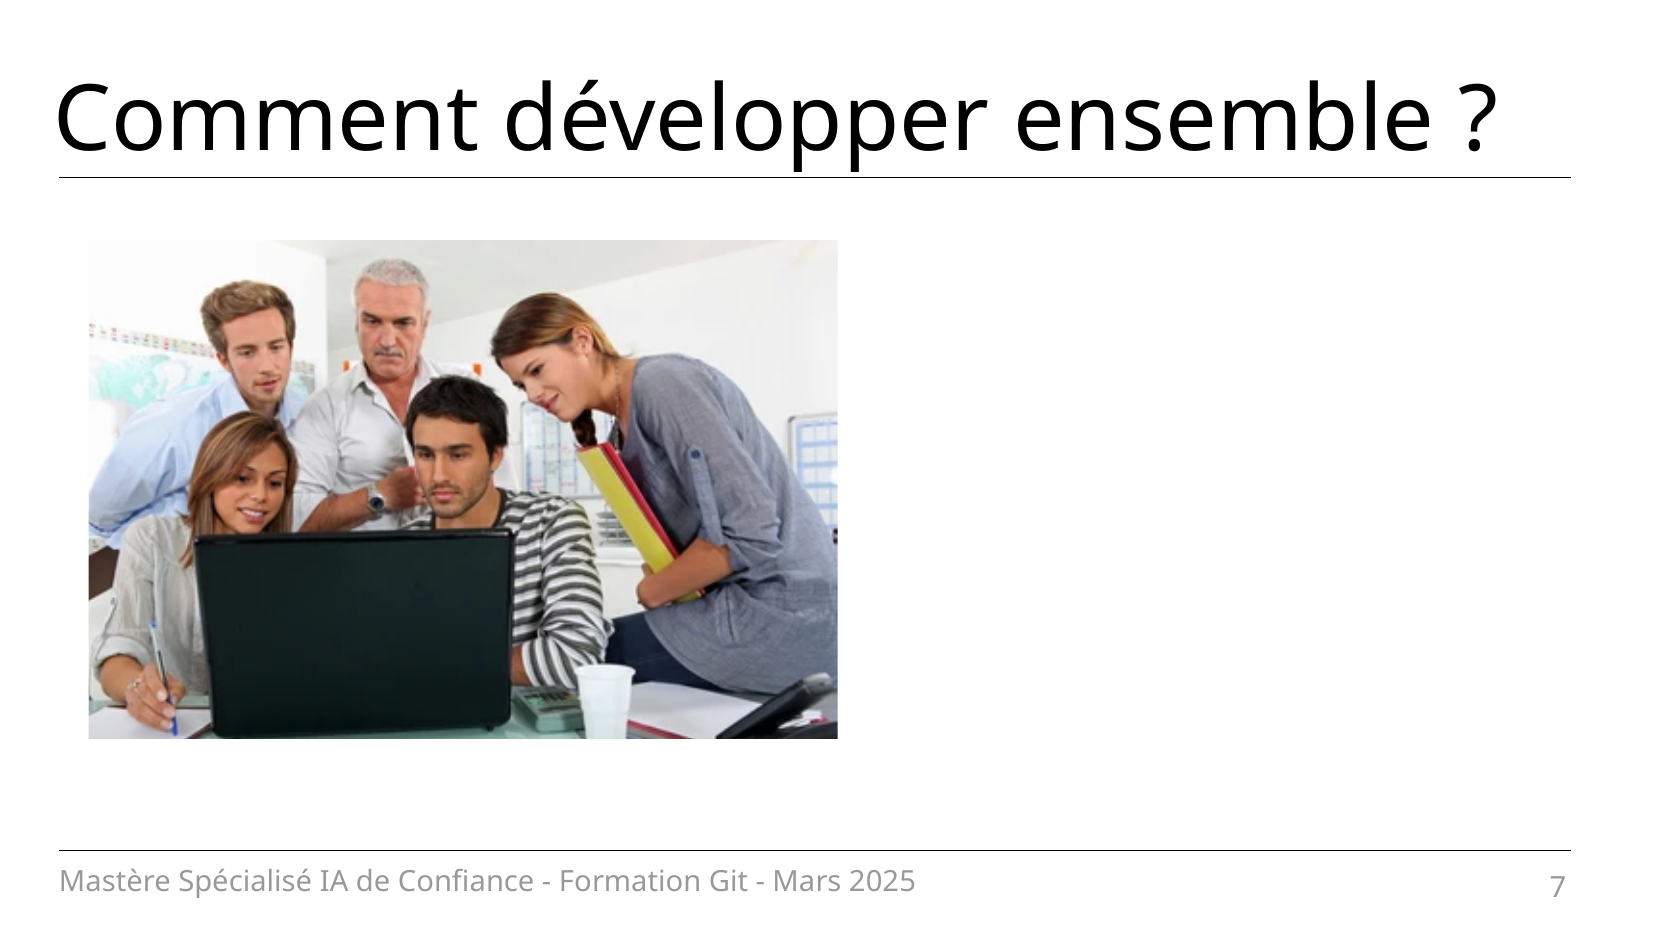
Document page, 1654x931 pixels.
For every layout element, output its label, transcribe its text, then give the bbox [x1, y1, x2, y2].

title Comment développer ensemble ? [53, 11, 1654, 218]
picture [88, 240, 838, 739]
